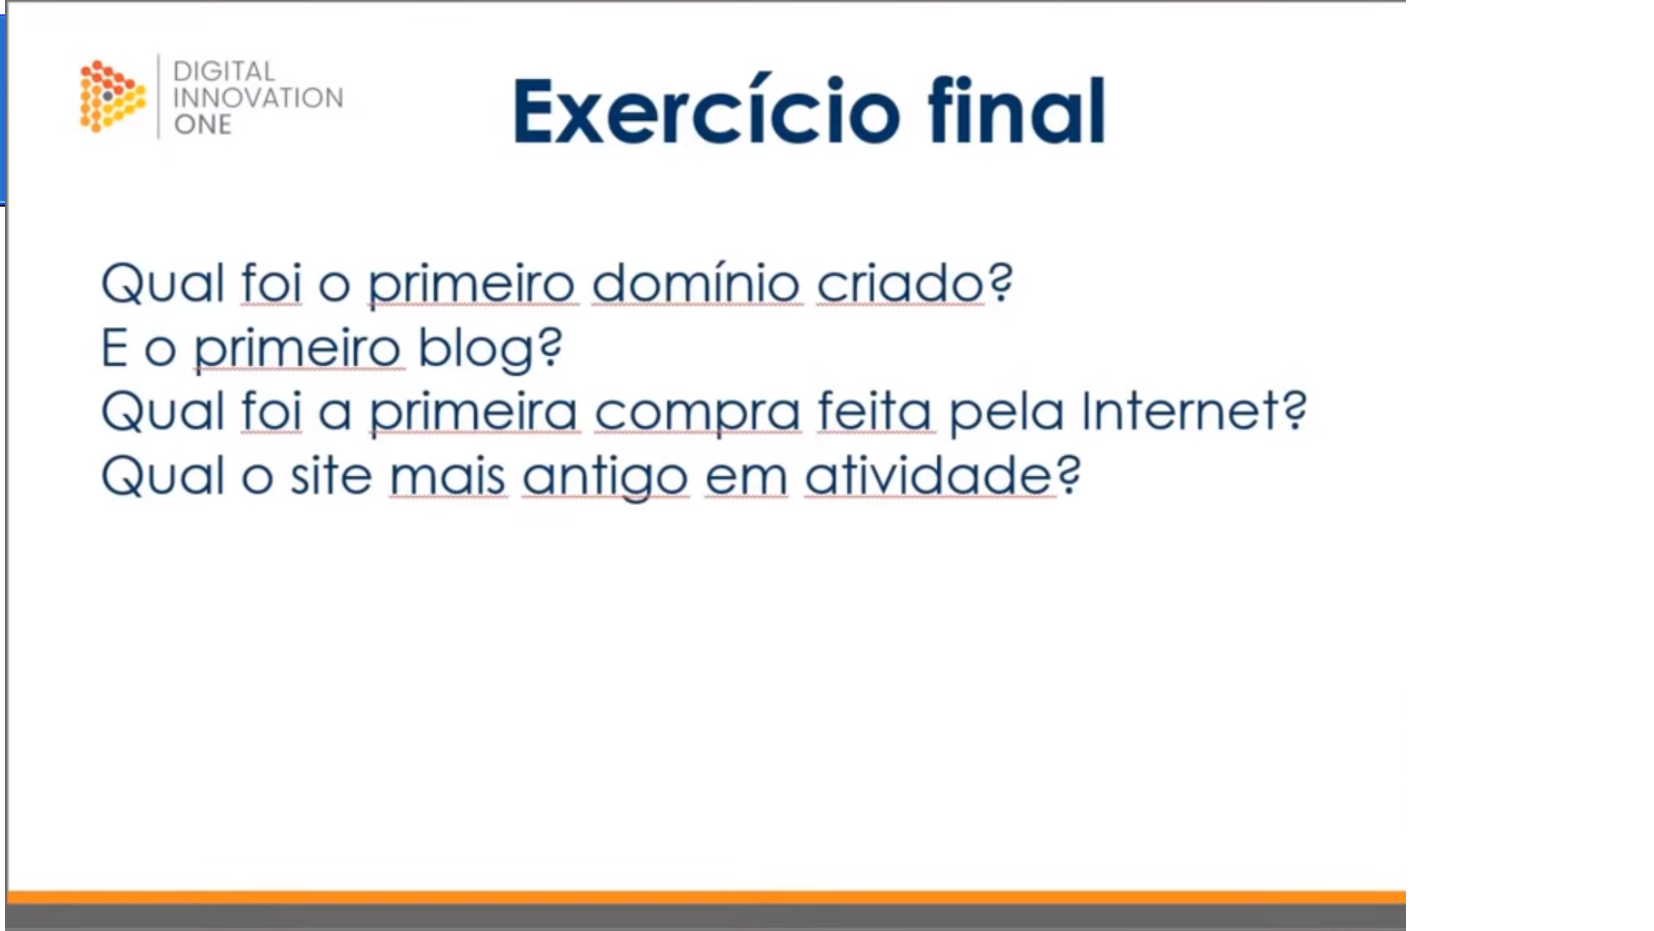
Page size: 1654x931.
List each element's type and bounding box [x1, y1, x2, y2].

picture [5, 0, 1406, 931]
